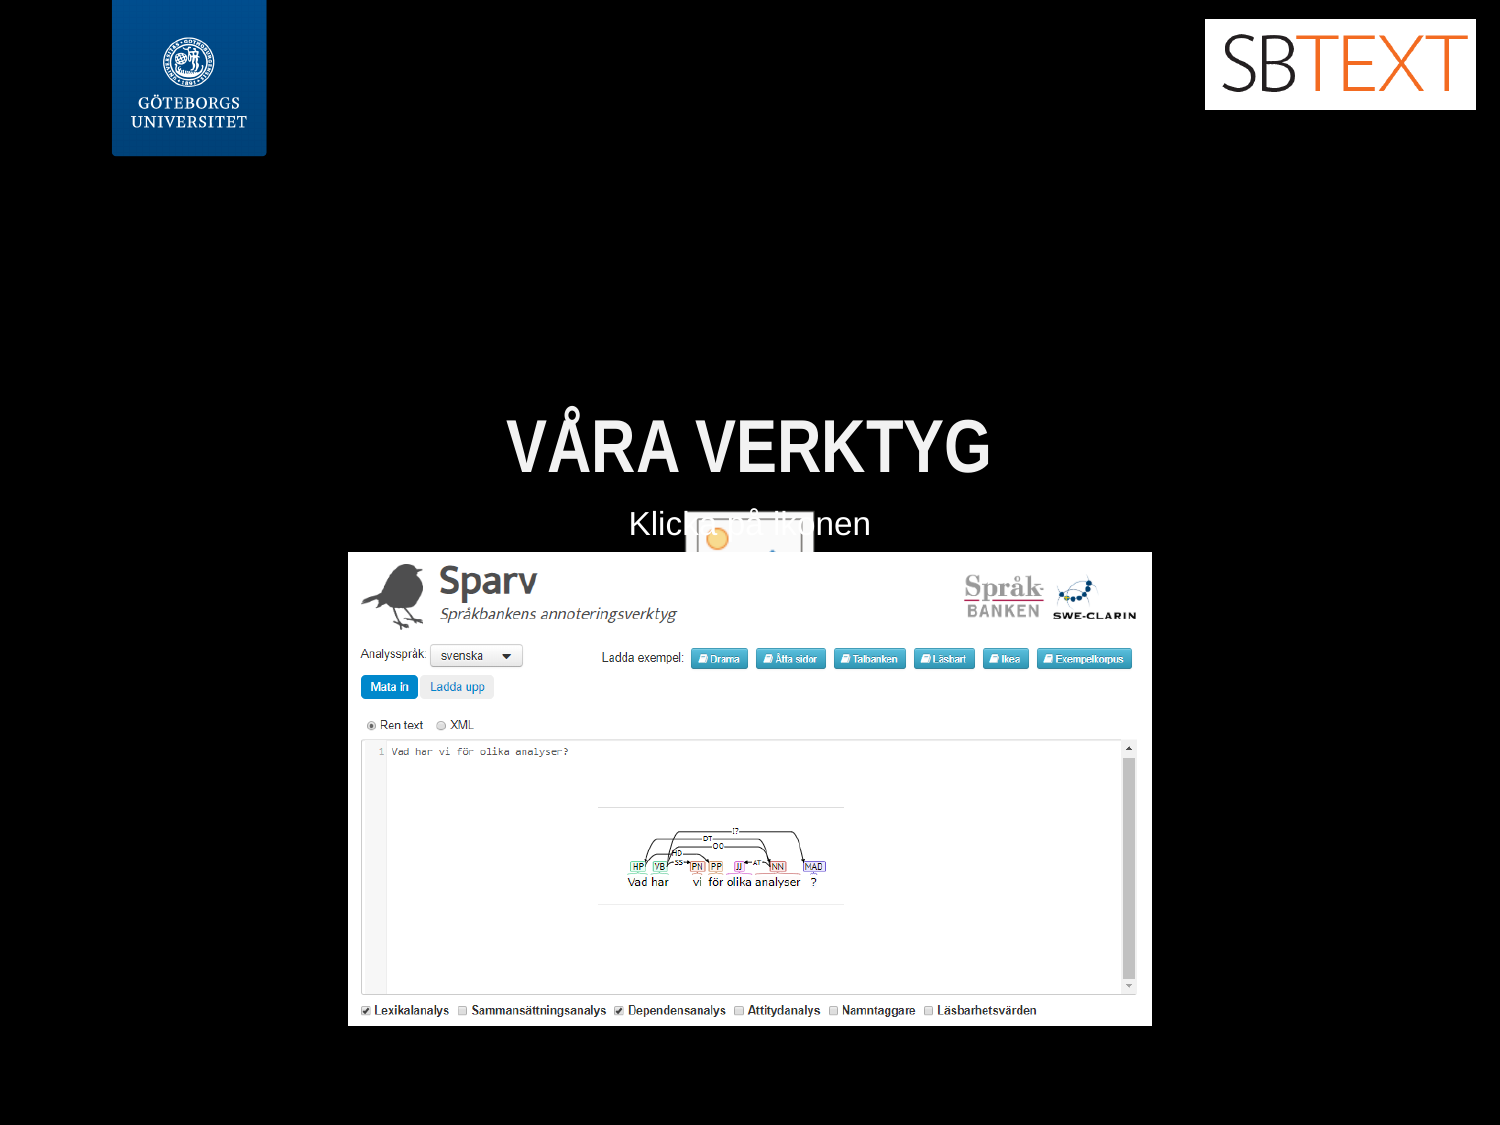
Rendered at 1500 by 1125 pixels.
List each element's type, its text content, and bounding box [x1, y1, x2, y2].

title Våra verktyg [88, 397, 1412, 528]
picture [0, 0, 1500, 1125]
text_box [110, 0, 268, 159]
